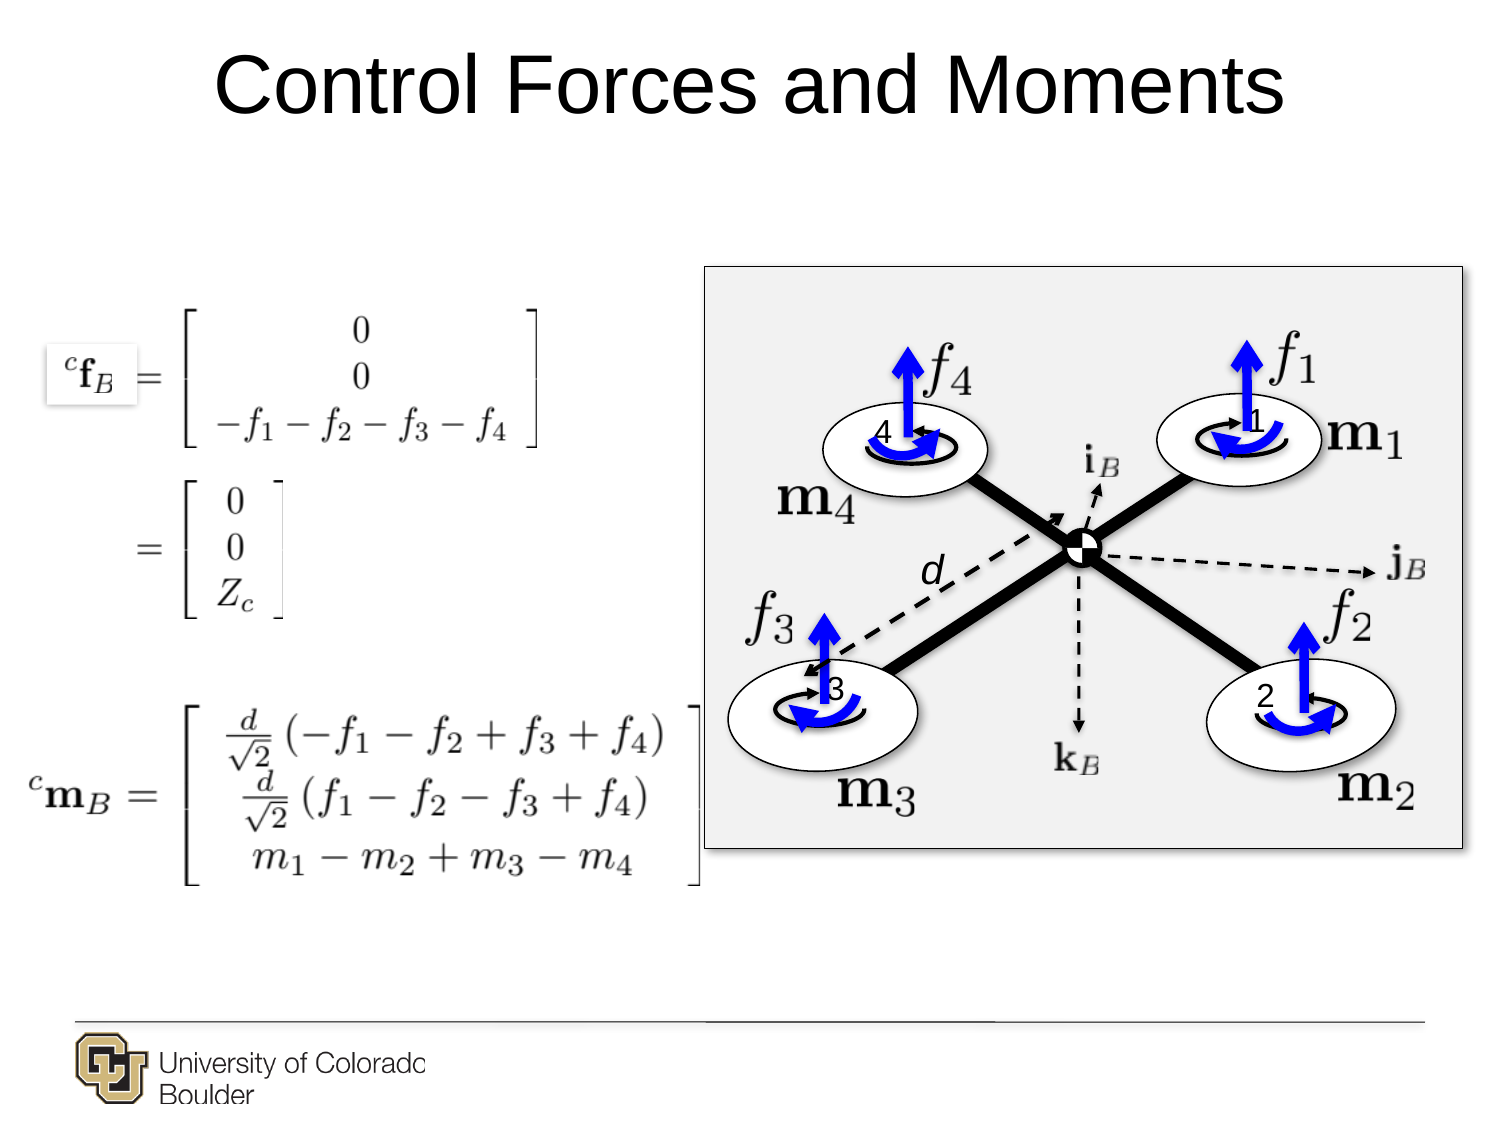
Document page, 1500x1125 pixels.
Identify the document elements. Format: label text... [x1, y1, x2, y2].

picture [64, 357, 112, 393]
picture [1086, 443, 1119, 477]
text_box [46, 344, 138, 405]
picture [1386, 544, 1425, 580]
picture [745, 590, 793, 646]
text_box 1 [1256, 392, 1281, 431]
picture [57, 308, 537, 448]
picture [1053, 741, 1099, 775]
text_box 1 [1244, 432, 1264, 441]
picture [1323, 588, 1371, 644]
picture [1327, 421, 1402, 459]
text_box 1 [1232, 392, 1238, 433]
text_box 4 [877, 424, 885, 436]
text_box 2 [1241, 666, 1290, 722]
text_box 3 [811, 683, 816, 707]
picture [1269, 330, 1315, 387]
picture [1338, 772, 1414, 810]
picture [837, 778, 915, 817]
picture [28, 704, 701, 886]
title Control Forces and Moments [75, 26, 1425, 135]
text_box 3 [835, 690, 840, 698]
picture [777, 485, 855, 524]
text_box 3 [820, 660, 860, 715]
picture [922, 342, 972, 398]
text_box 4 [858, 402, 907, 458]
text_box d [905, 535, 959, 601]
text_box [704, 266, 1463, 849]
picture [137, 480, 283, 619]
